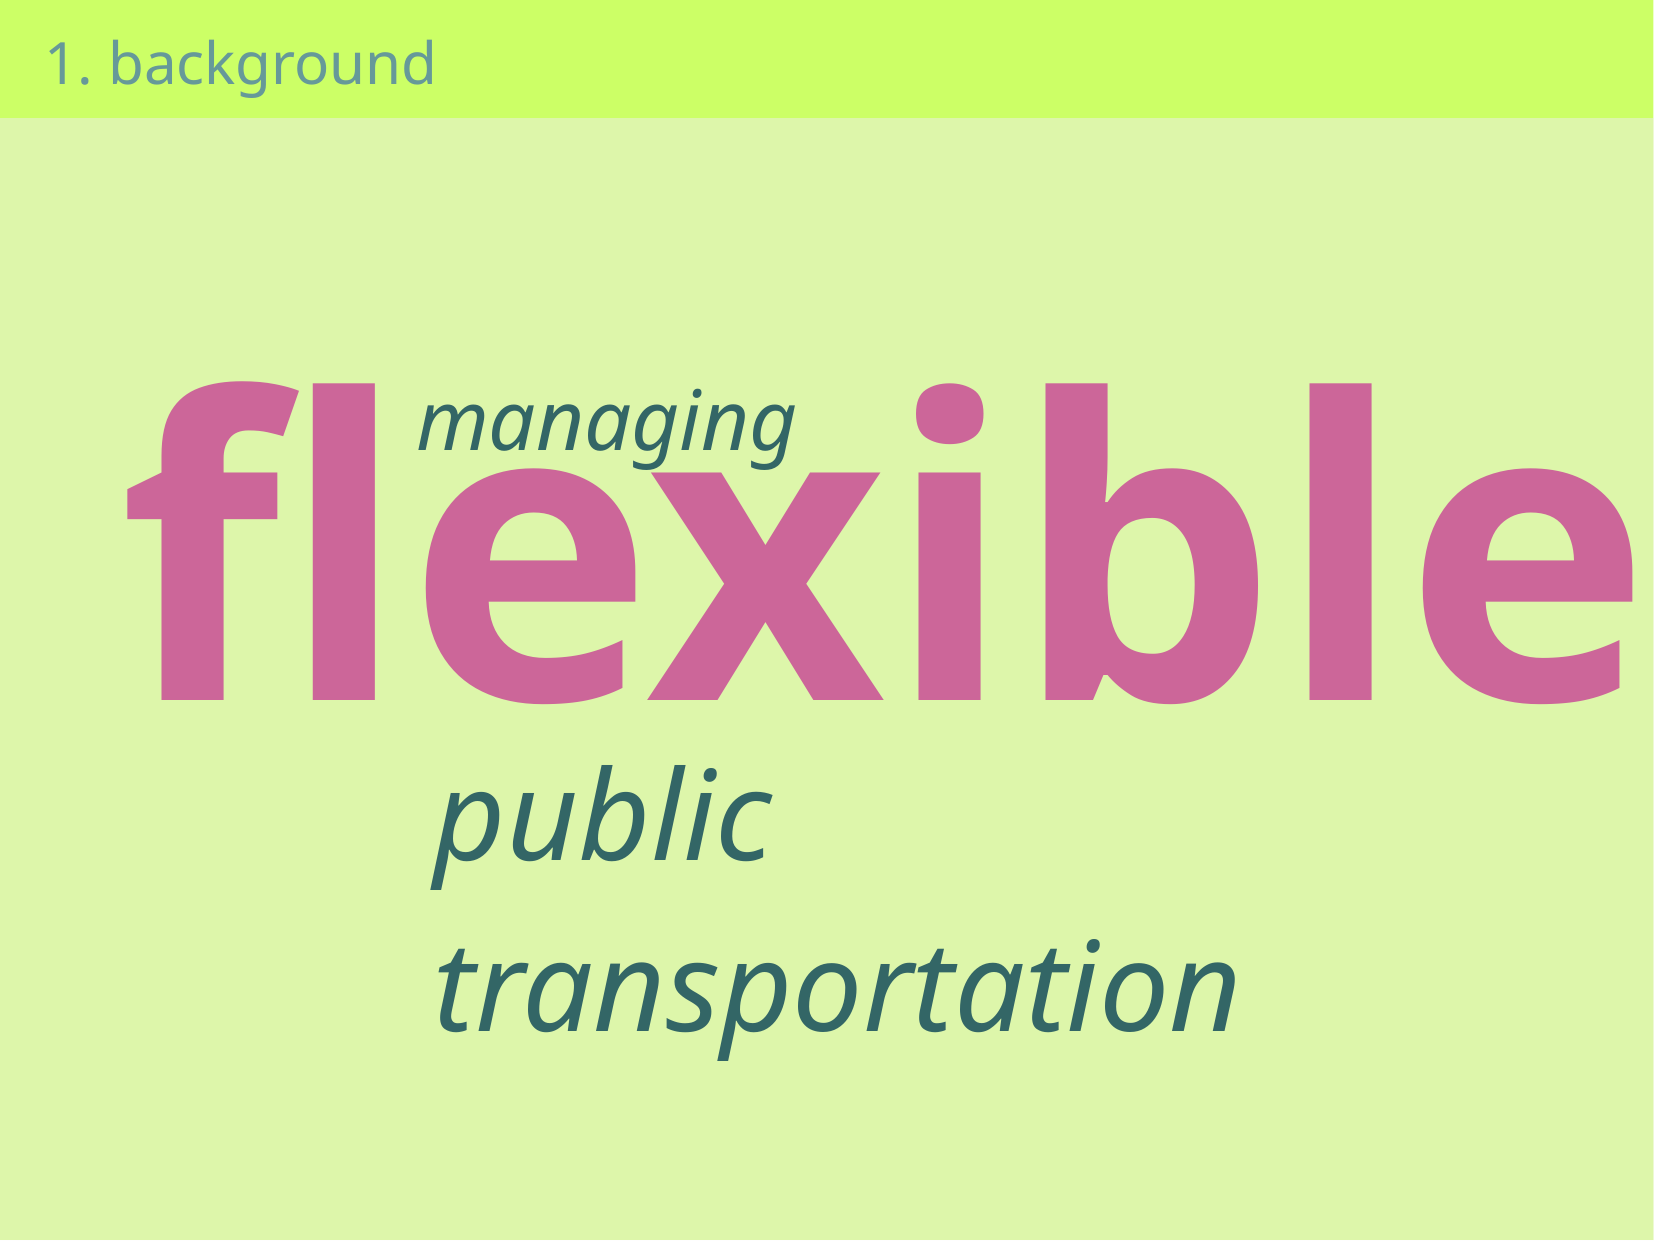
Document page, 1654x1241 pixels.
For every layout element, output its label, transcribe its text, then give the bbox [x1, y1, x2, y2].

text_box managing [401, 354, 843, 497]
text_box flexible [104, 248, 1465, 897]
text_box public transportation [419, 719, 1512, 988]
text_box 1. background [29, 14, 403, 119]
text_box [0, 118, 1654, 1241]
